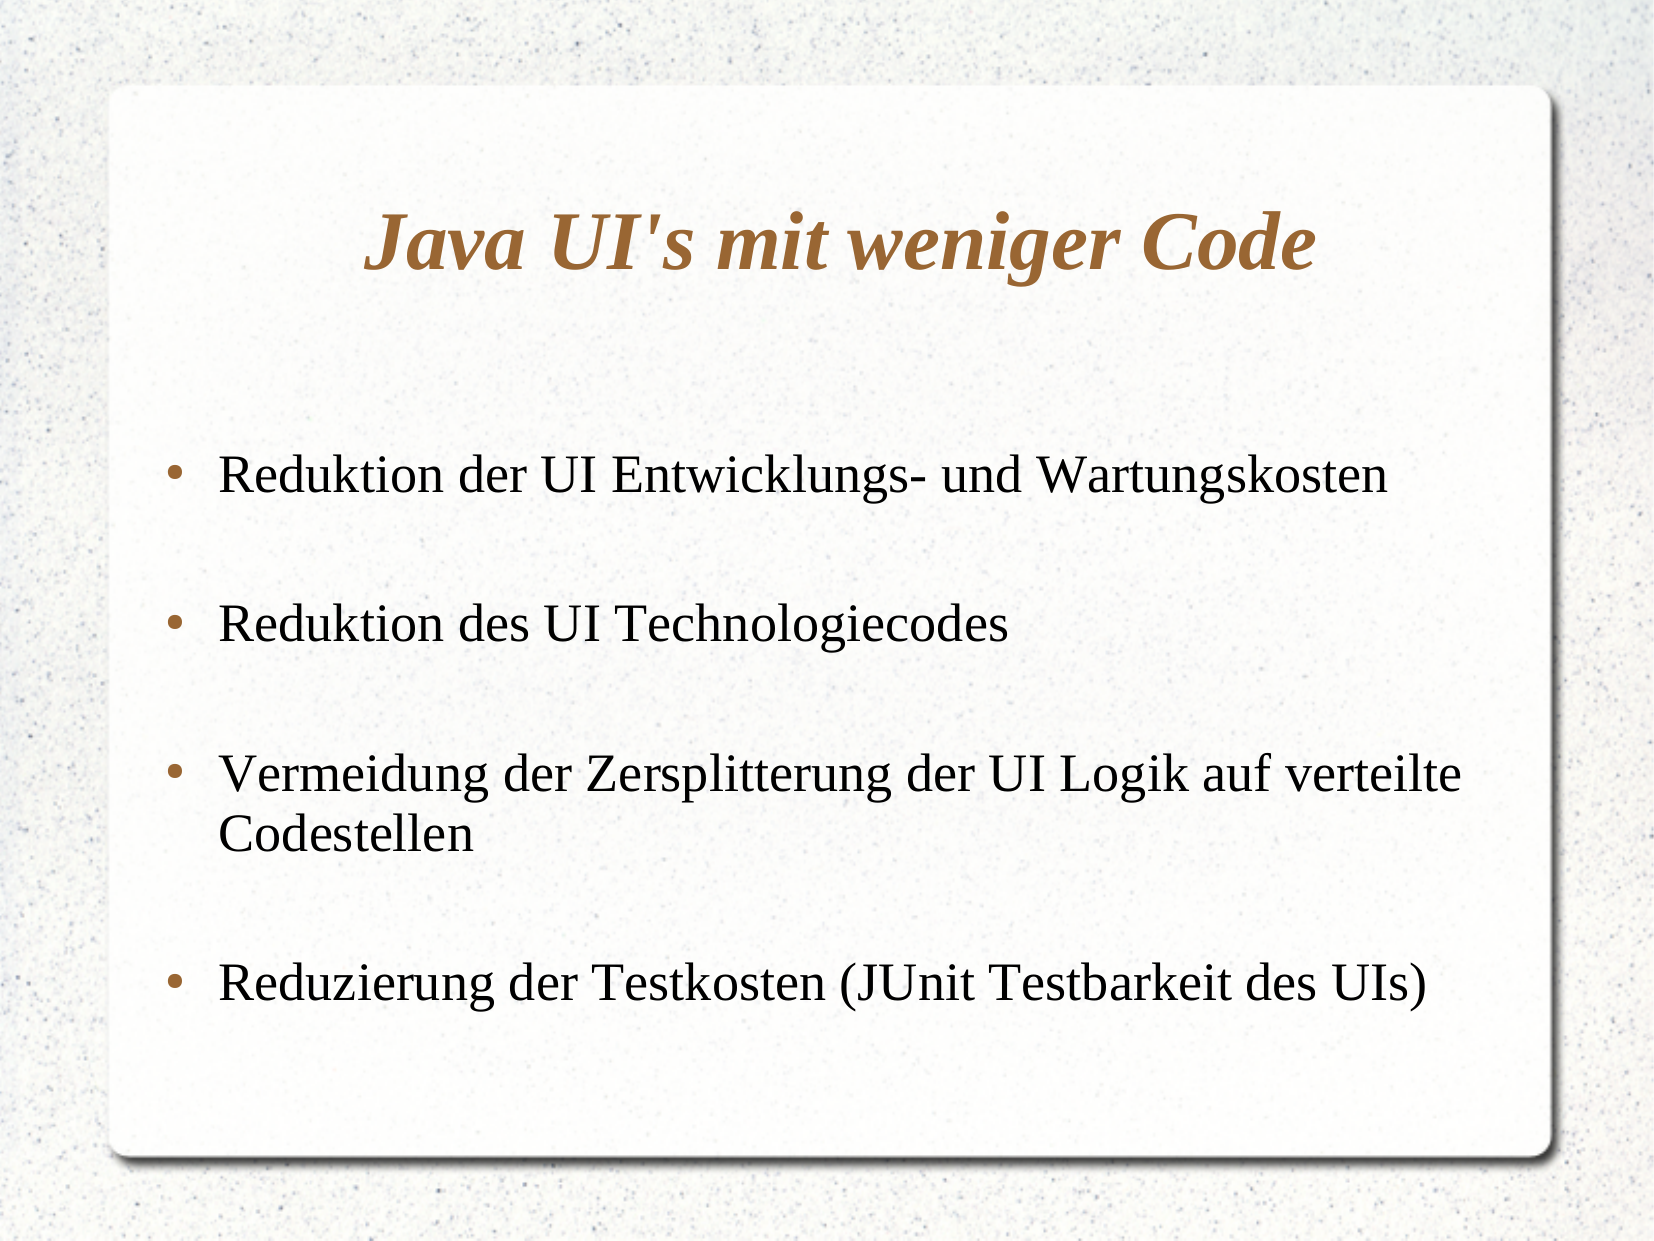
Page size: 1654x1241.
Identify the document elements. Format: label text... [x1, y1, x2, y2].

list Reduktion der UI Entwicklungs- und Wartungskosten Reduktion des UI Technologiecodes Vermeidung der Zersplitterung der UI Logik auf verteilte Codestellen Reduzierung der Testkosten (JUnit Testbarkeit des UIs) [147, 354, 1477, 1021]
picture [0, 0, 1654, 1241]
title Java UI's mit weniger Code [118, 99, 1536, 384]
